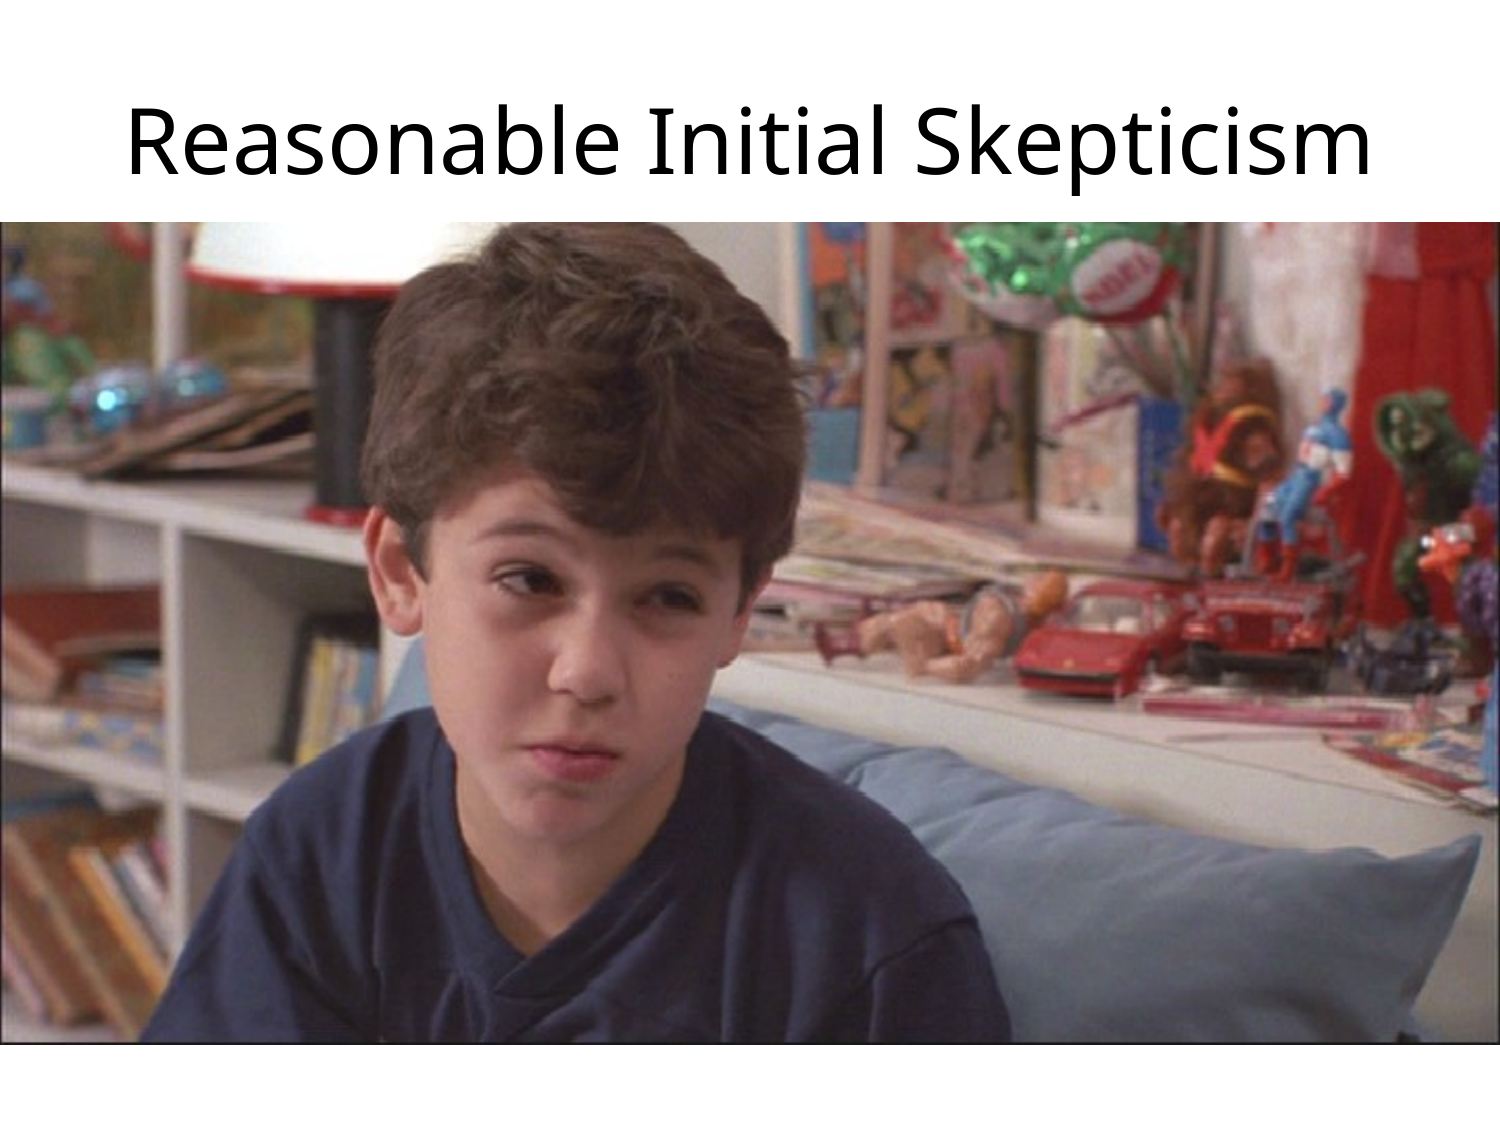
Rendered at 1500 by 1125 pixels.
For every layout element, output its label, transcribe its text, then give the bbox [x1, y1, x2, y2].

title Reasonable Initial Skepticism [75, 45, 1426, 222]
picture [0, 222, 1500, 1046]
